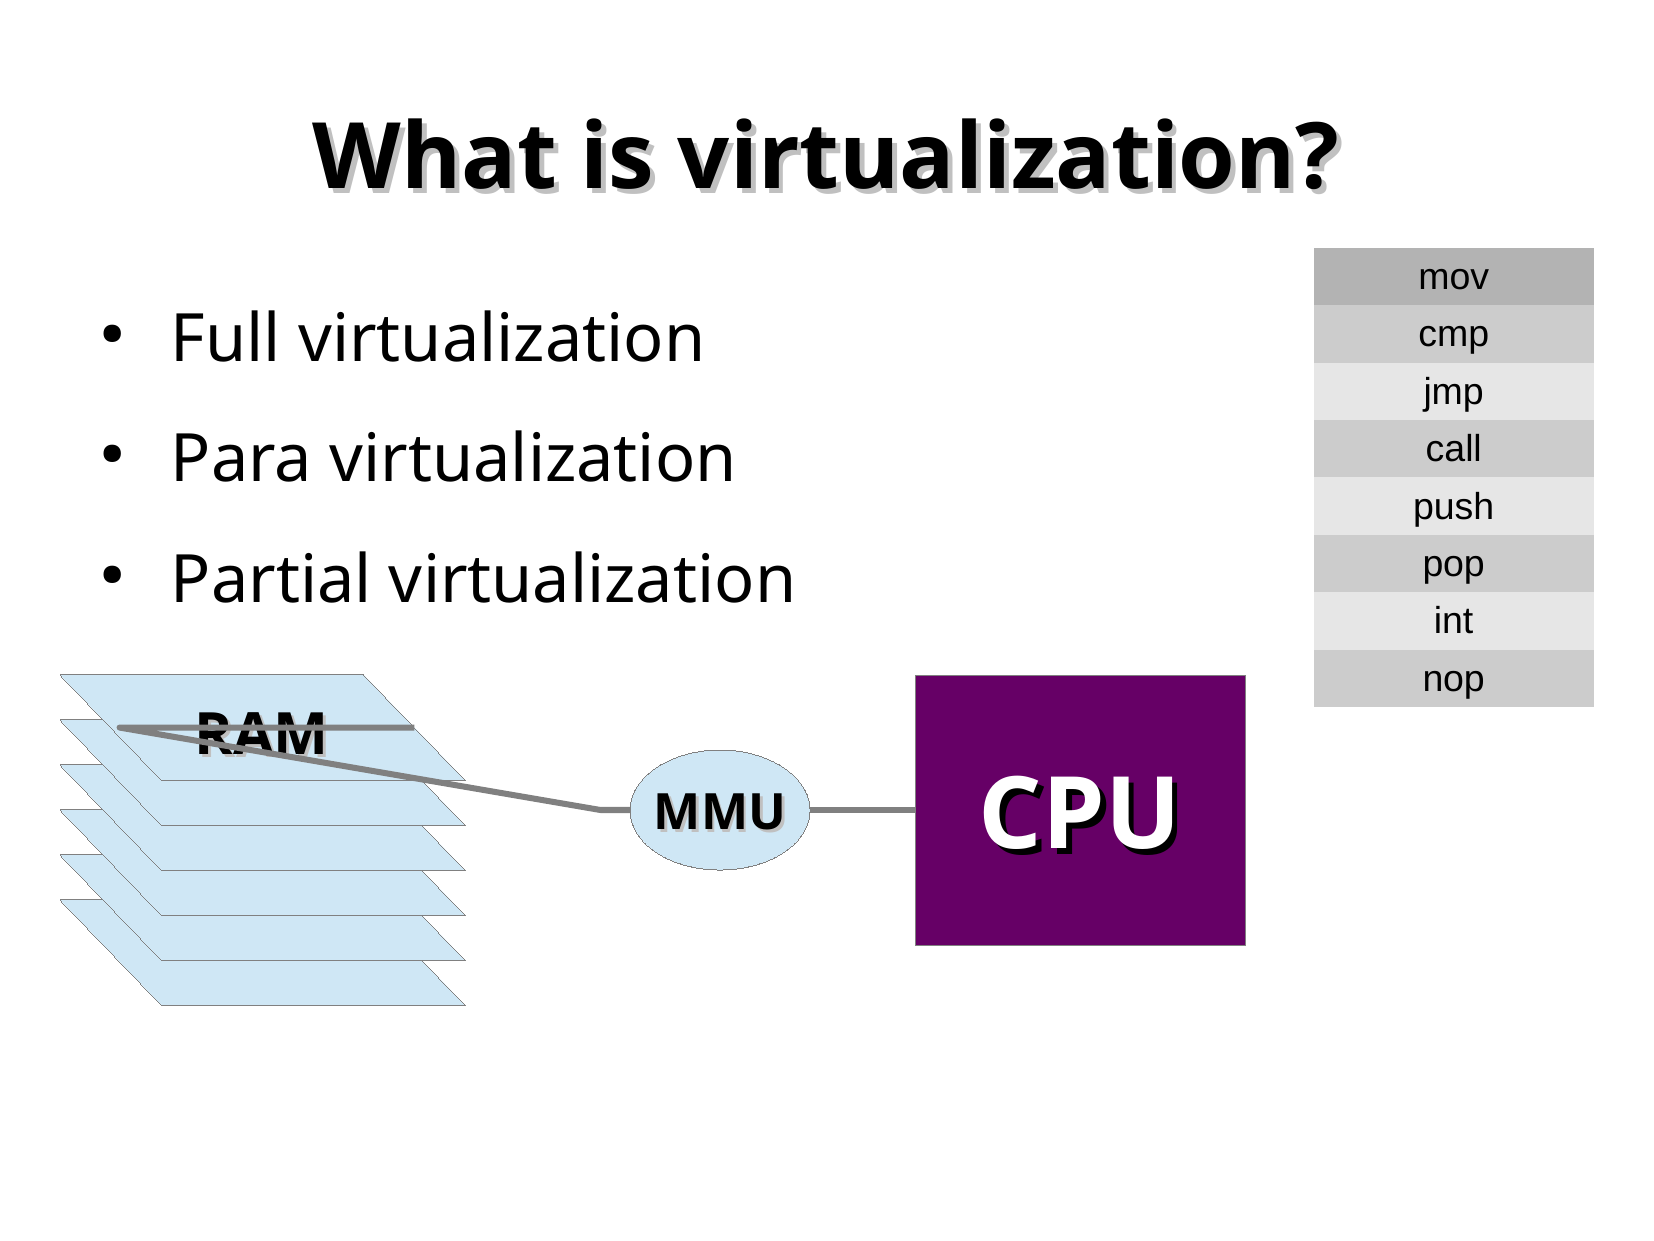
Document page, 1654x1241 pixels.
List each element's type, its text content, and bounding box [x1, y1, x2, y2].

table_cell push [1314, 477, 1594, 535]
title What is virtualization? [82, 49, 1571, 257]
table_header mov [1314, 248, 1594, 305]
table_cell call [1314, 420, 1594, 477]
table_cell jmp [1314, 363, 1594, 420]
table_cell cmp [1314, 305, 1594, 363]
text_box RAM [180, 684, 359, 724]
text_box RAM [180, 731, 359, 765]
text_box CPU [915, 675, 1246, 946]
text_box MMU [630, 750, 810, 871]
table_cell nop [1314, 650, 1594, 707]
text_box [60, 674, 466, 1006]
text_box [359, 728, 466, 781]
table_cell pop [1314, 535, 1594, 592]
text_box RAM [180, 742, 359, 781]
table_cell int [1314, 592, 1594, 650]
list Full virtualization Para virtualization Partial virtualization [82, 290, 1571, 1010]
